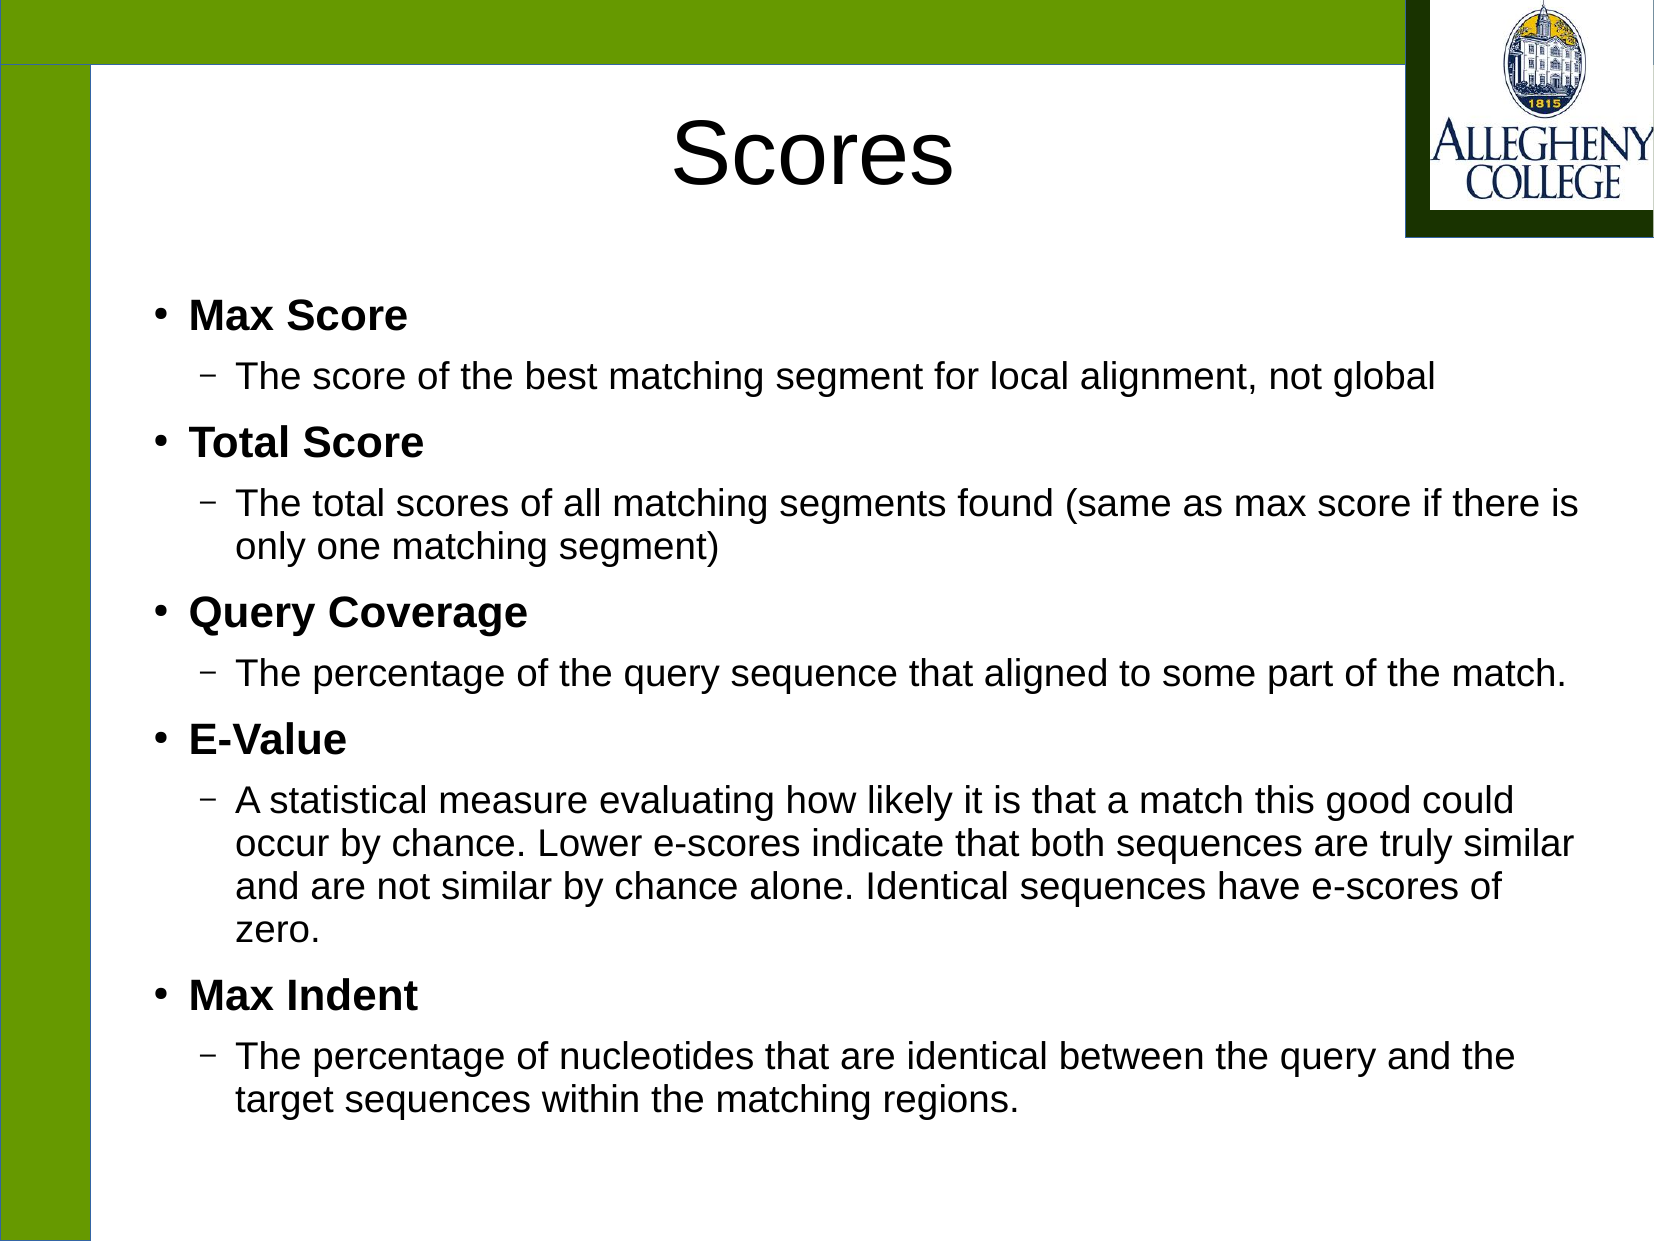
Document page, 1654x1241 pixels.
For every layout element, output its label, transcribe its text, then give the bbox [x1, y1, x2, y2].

title Scores [112, 65, 1515, 257]
list Max Score The score of the best matching segment for local alignment, not global Total Score The total scores of all matching segments found (same as max score if there is only one matching segment) Query Coverage The percentage of the query sequence that aligned to some part of the match. E-Value A statistical measure evaluating how likely it is that a match this good could occur by chance. Lower e-scores indicate that both sequences are truly similar and are not similar by chance alone. Identical sequences have e-scores of zero. Max Indent The percentage of nucleotides that are identical between the query and the target sequences within the matching regions. [141, 290, 1591, 1126]
text_box [0, 0, 1654, 1241]
picture [1430, 0, 1654, 210]
